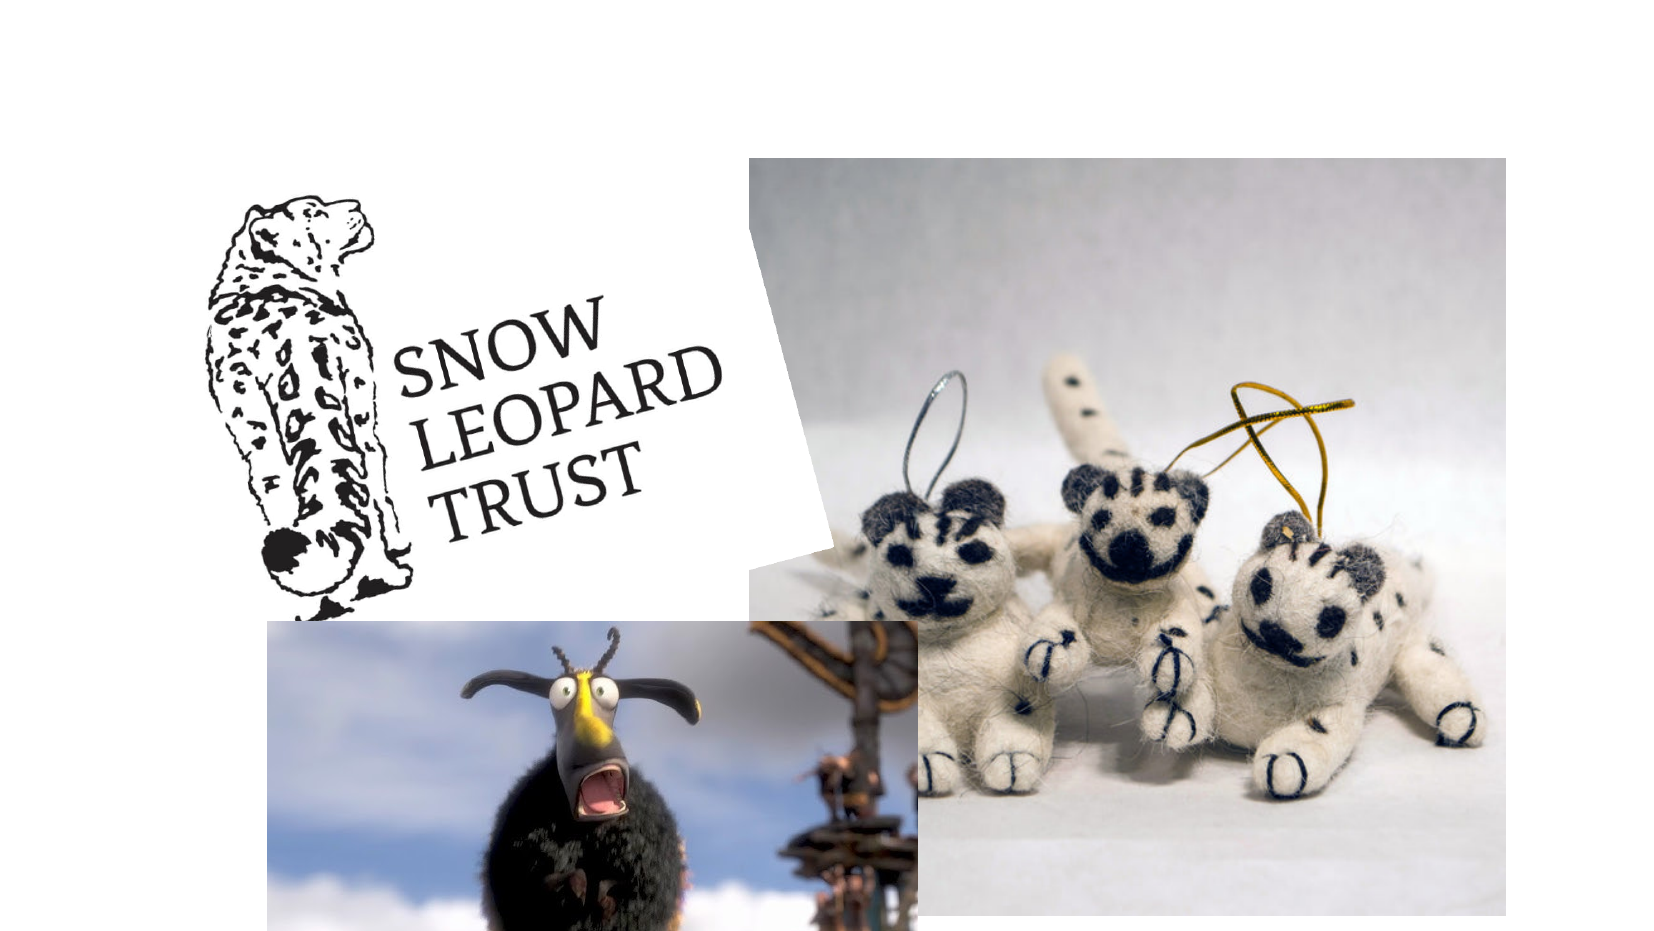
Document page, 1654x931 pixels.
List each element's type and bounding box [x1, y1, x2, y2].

picture [88, 25, 1506, 931]
